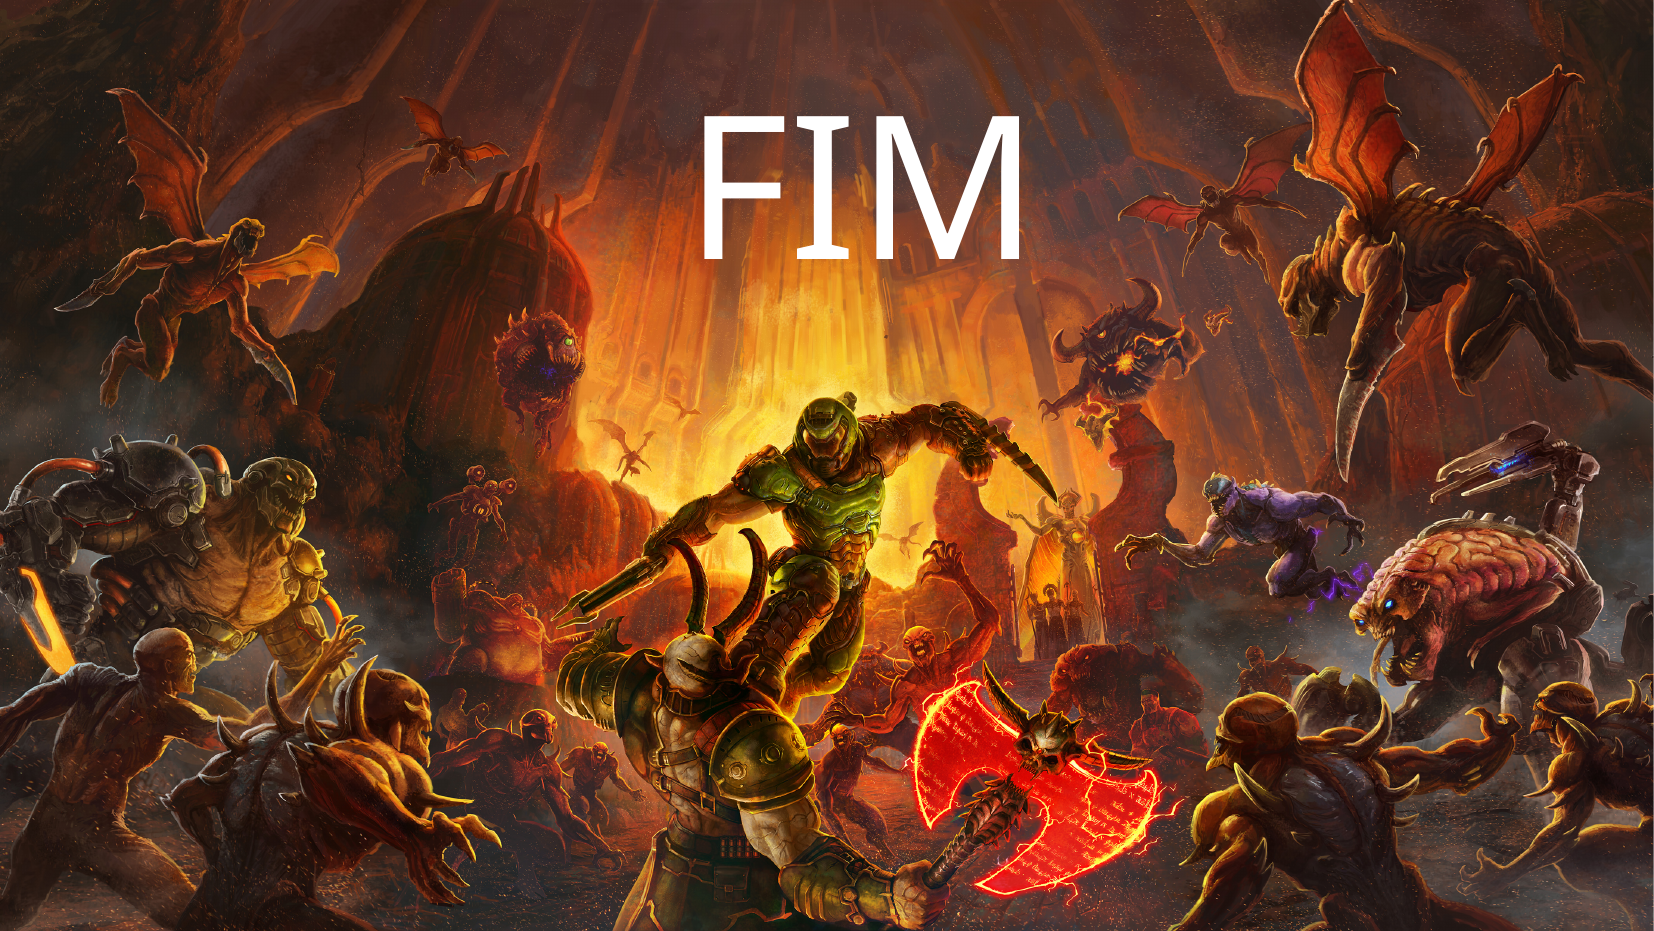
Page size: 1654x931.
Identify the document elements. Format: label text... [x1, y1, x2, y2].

picture [0, 0, 1654, 931]
title FIM [118, 59, 1607, 305]
